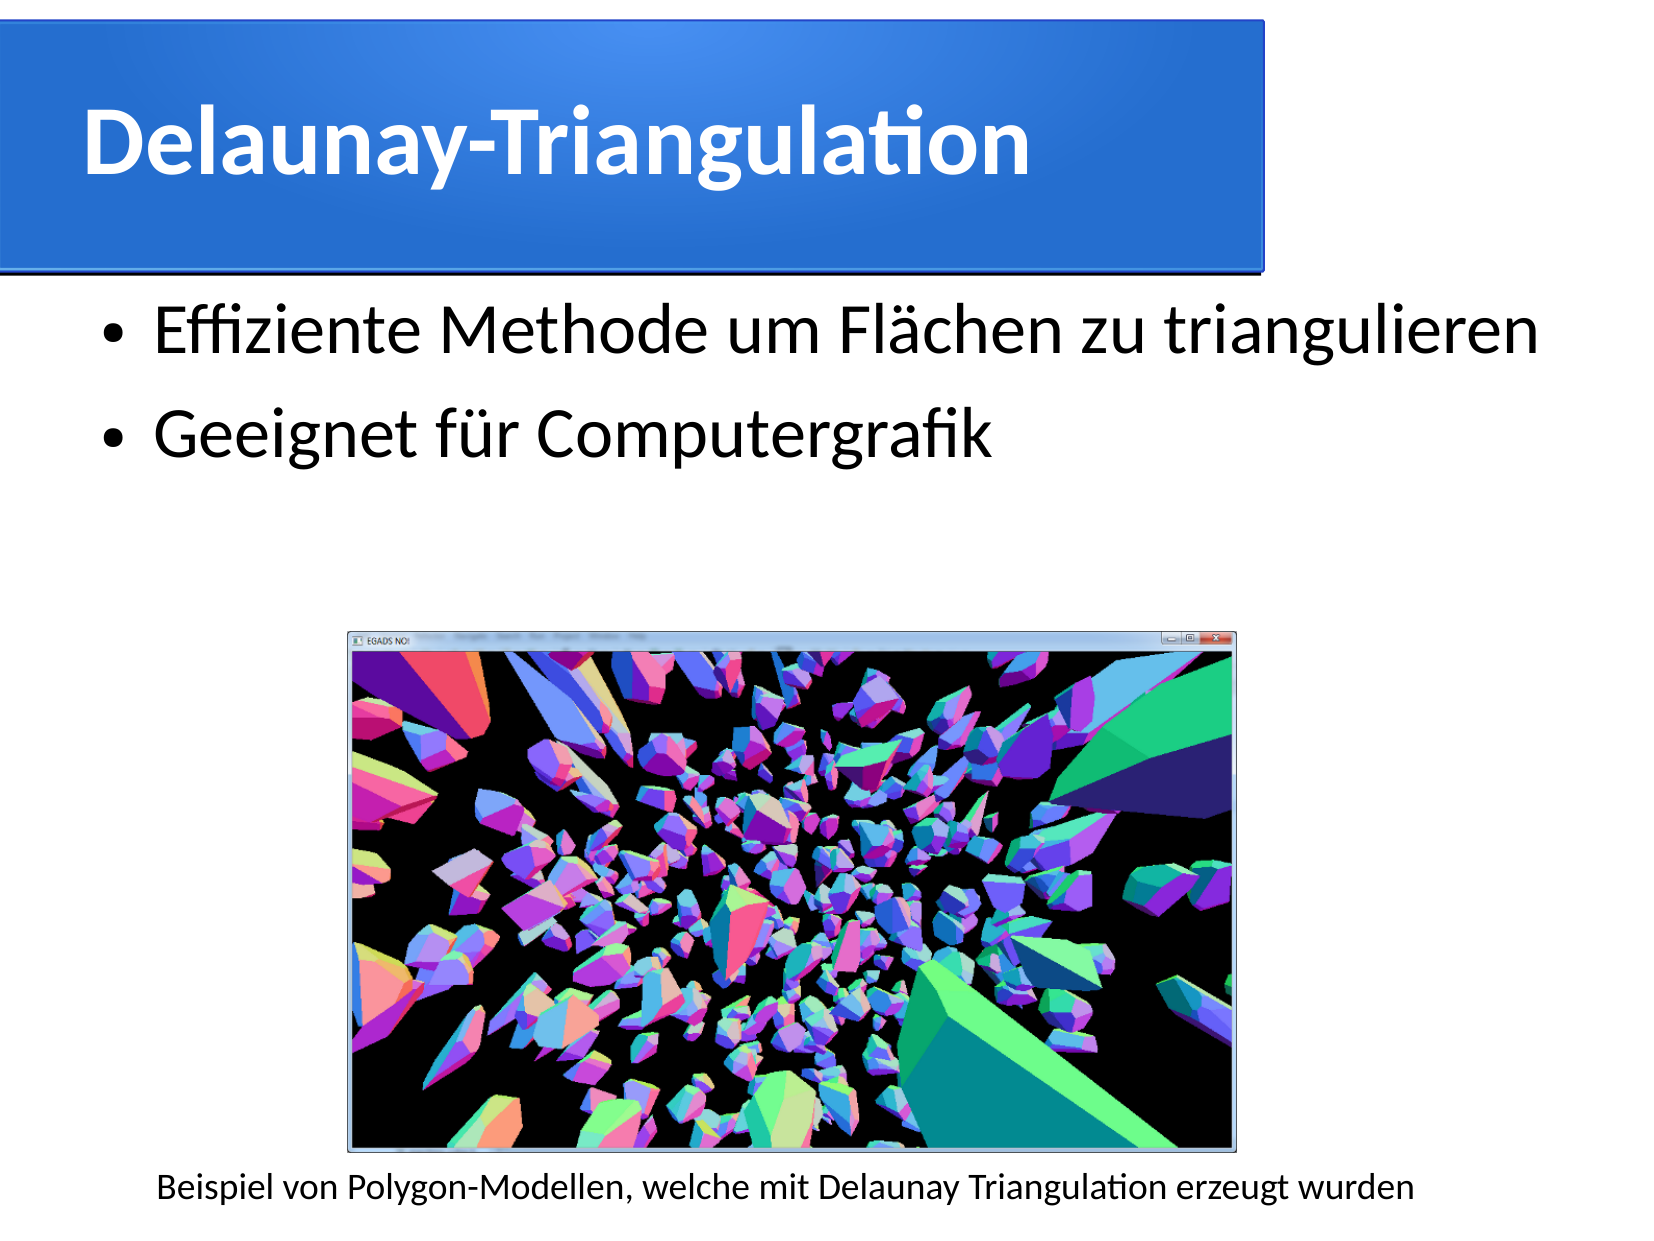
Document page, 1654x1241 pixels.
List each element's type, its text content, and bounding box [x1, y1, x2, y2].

list Effiziente Methode um Flächen zu triangulieren Geeignet für Computergrafik [82, 299, 1571, 1019]
picture [347, 631, 1237, 1153]
text_box Beispiel von Polygon-Modellen, welche mit Delaunay Triangulation erzeugt wurden [141, 1163, 1548, 1217]
title Delaunay-Triangulation [82, 47, 1235, 252]
